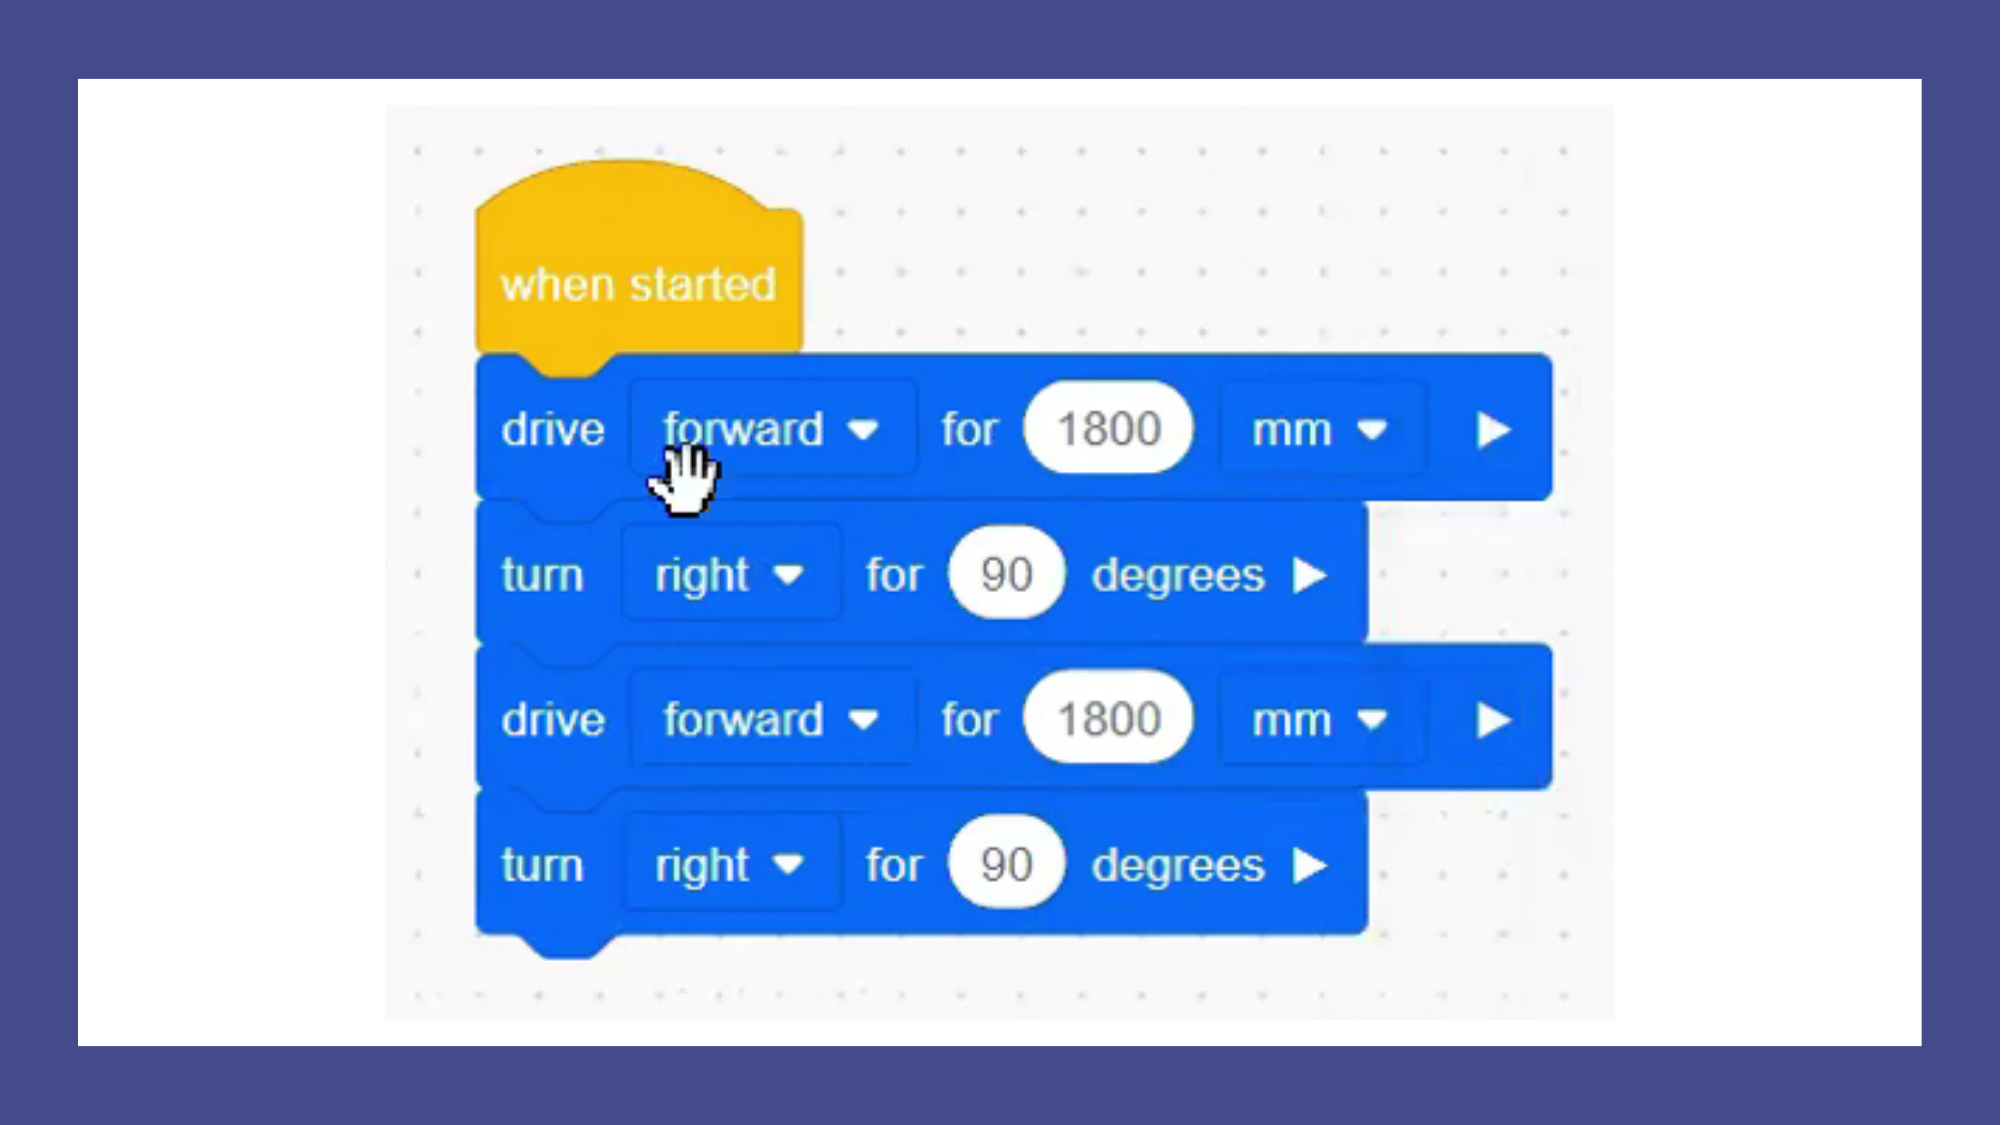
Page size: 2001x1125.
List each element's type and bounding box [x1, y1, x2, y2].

picture [385, 105, 1615, 1020]
text_box [0, 0, 2000, 1125]
